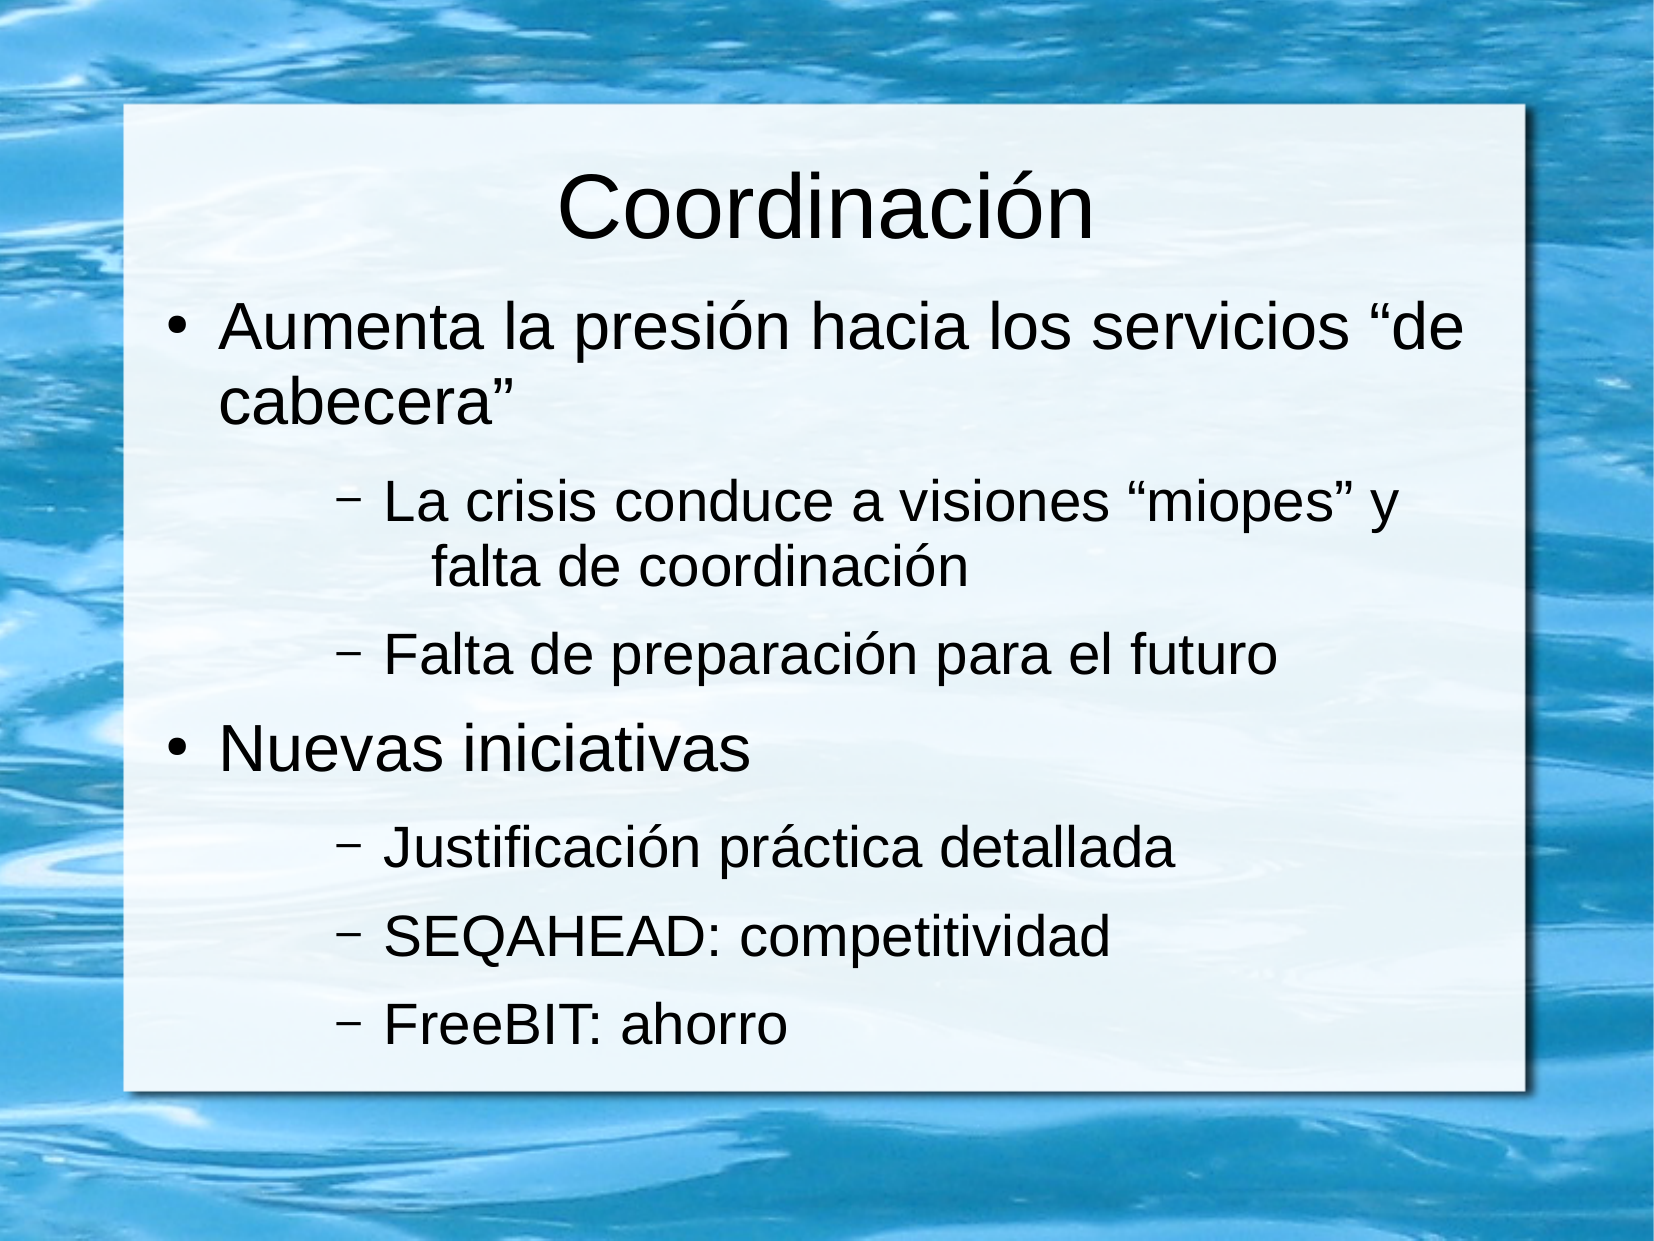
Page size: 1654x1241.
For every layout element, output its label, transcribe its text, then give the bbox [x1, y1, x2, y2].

list Aumenta la presión hacia los servicios “de cabecera” La crisis conduce a visiones “miopes” y falta de coordinación Falta de preparación para el futuro Nuevas iniciativas Justificación práctica detallada SEQAHEAD: competitividad FreeBIT: ahorro [147, 289, 1506, 1094]
title Coordinación [147, 125, 1506, 288]
picture [0, 0, 1654, 1241]
